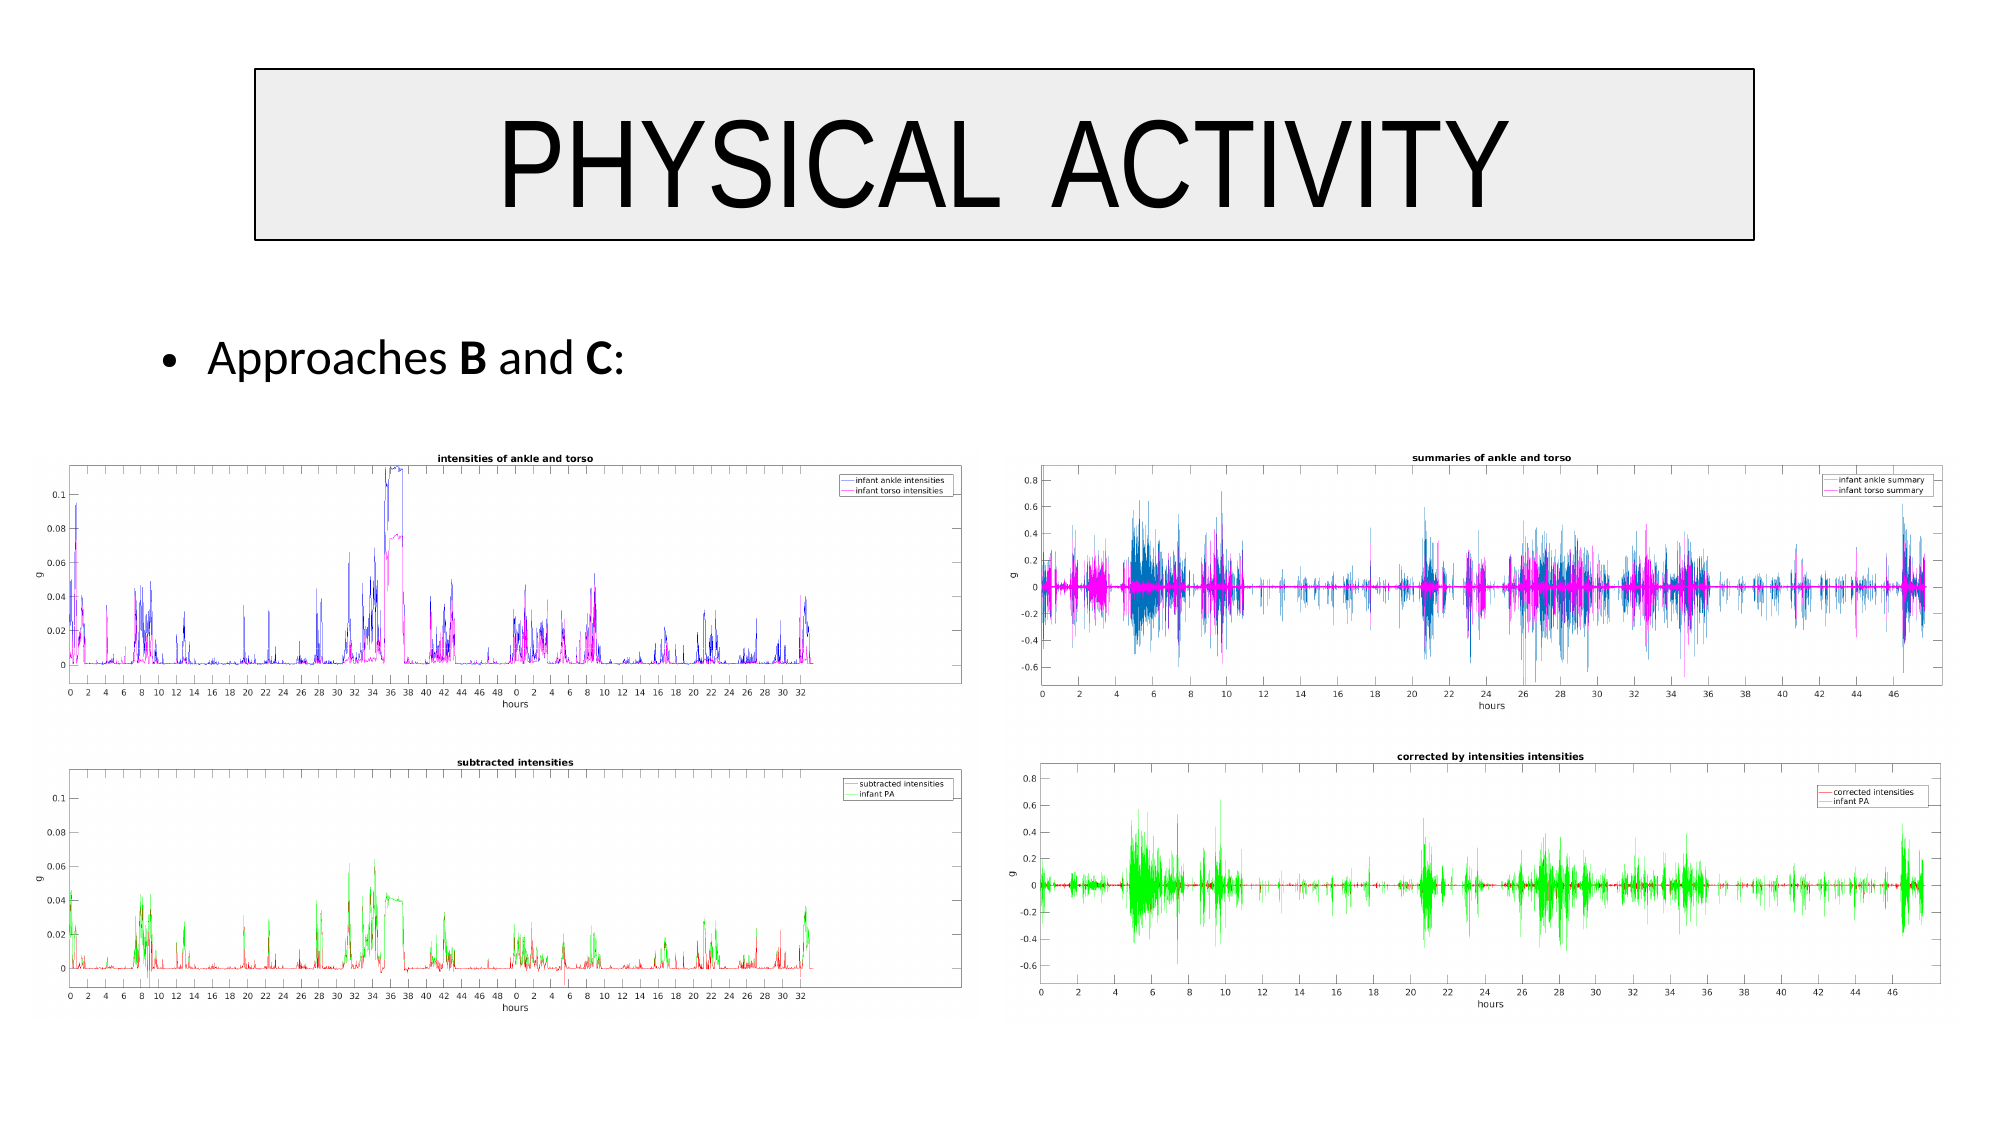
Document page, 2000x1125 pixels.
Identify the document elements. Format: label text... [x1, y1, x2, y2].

text_box Approaches B and C: [75, 329, 1771, 1036]
text_box PHYSICAL ACTIVITY [254, 69, 1755, 240]
picture [1005, 449, 1966, 1024]
picture [30, 449, 980, 1021]
